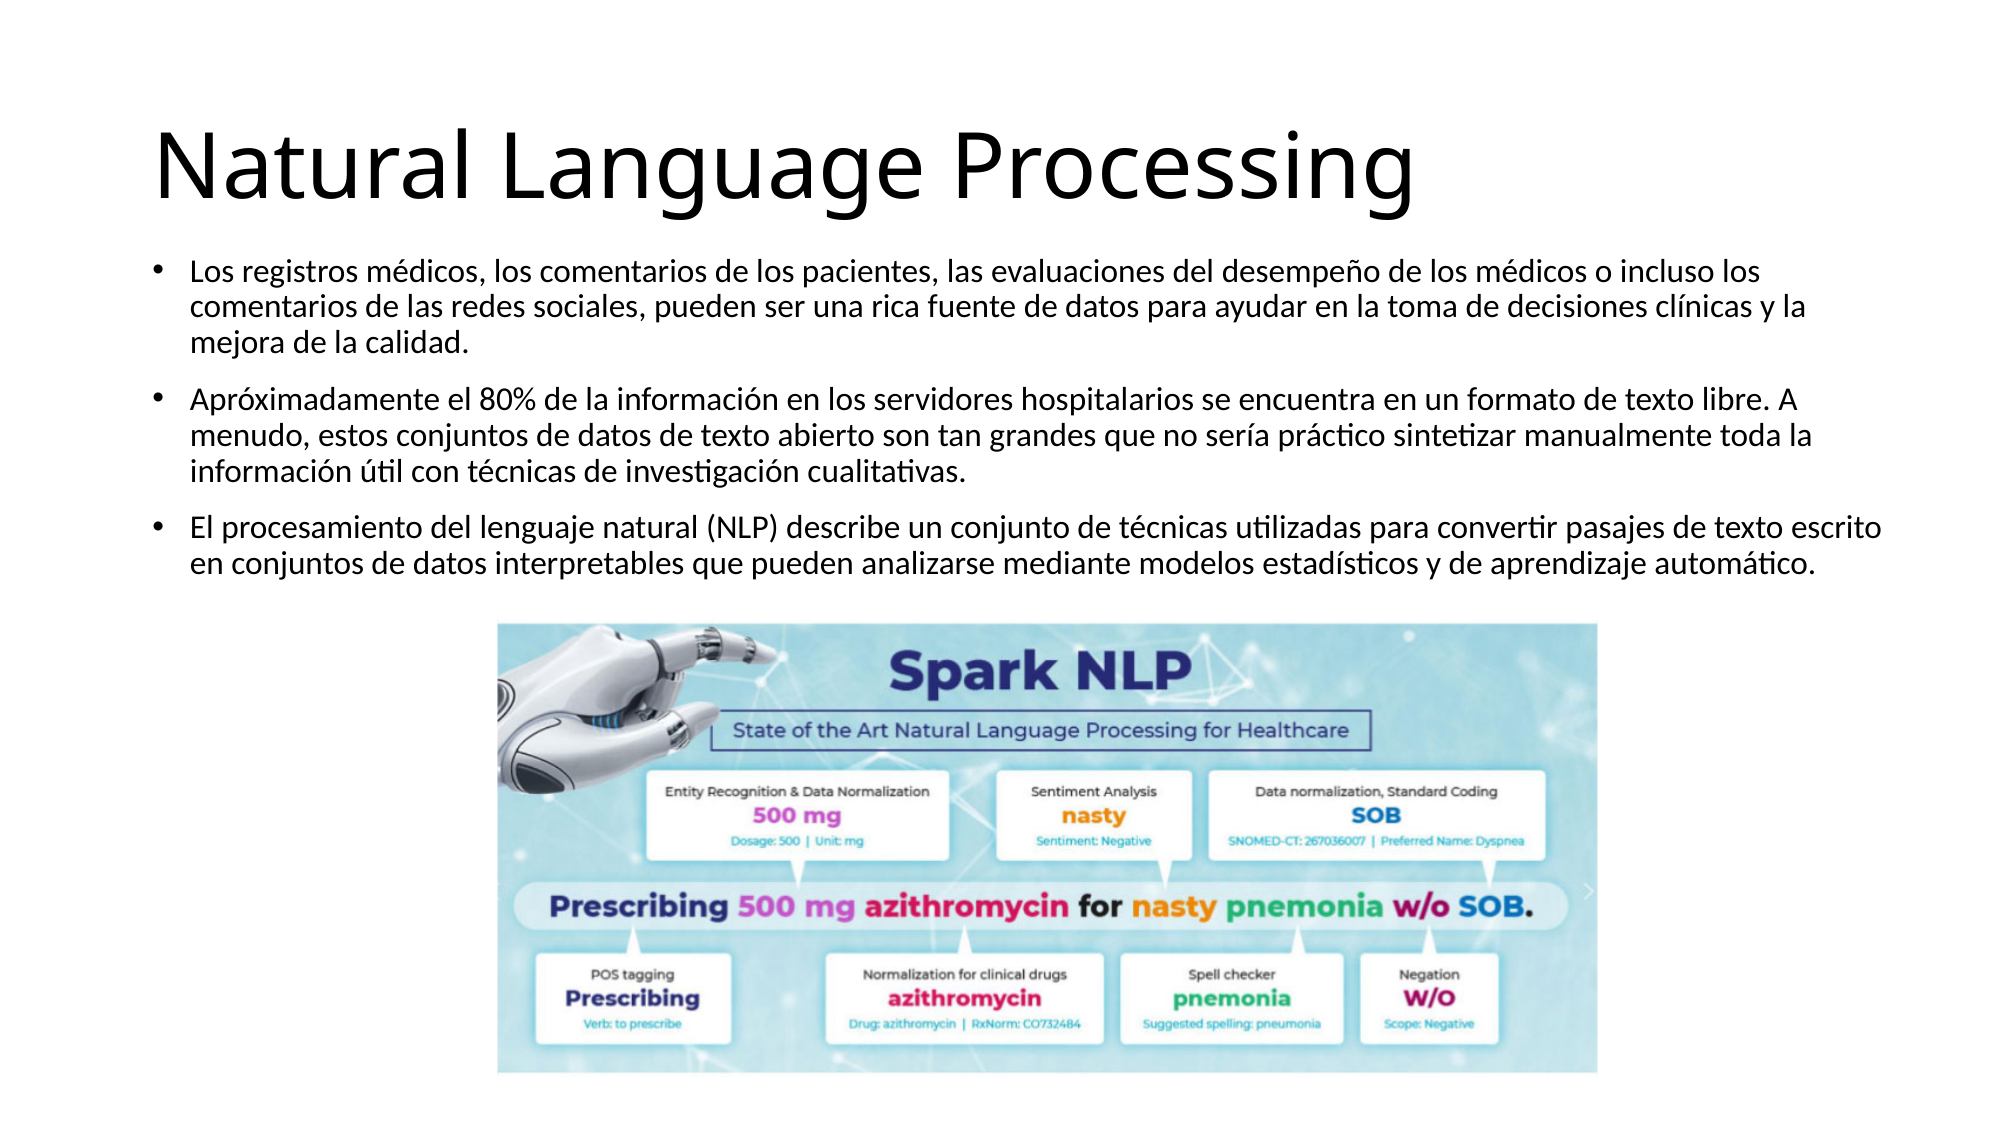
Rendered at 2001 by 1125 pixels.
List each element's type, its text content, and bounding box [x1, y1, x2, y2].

title Natural Language Processing [137, 59, 1863, 245]
list Los registros médicos, los comentarios de los pacientes, las evaluaciones del desempeño de los médicos o incluso los comentarios de las redes sociales, pueden ser una rica fuente de datos para ayudar en la toma de decisiones clínicas y la mejora de la calidad. Apróximadamente el 80% de la información en los servidores hospitalarios se encuentra en un formato de texto libre. A menudo, estos conjuntos de datos de texto abierto son tan grandes que no sería práctico sintetizar manualmente toda la información útil con técnicas de investigación cualitativas. El procesamiento del lenguaje natural (NLP) describe un conjunto de técnicas utilizadas para convertir pasajes de texto escrito en conjuntos de datos interpretables que pueden analizarse mediante modelos estadísticos y de aprendizaje automático. [137, 245, 1905, 795]
picture [497, 619, 1598, 1078]
